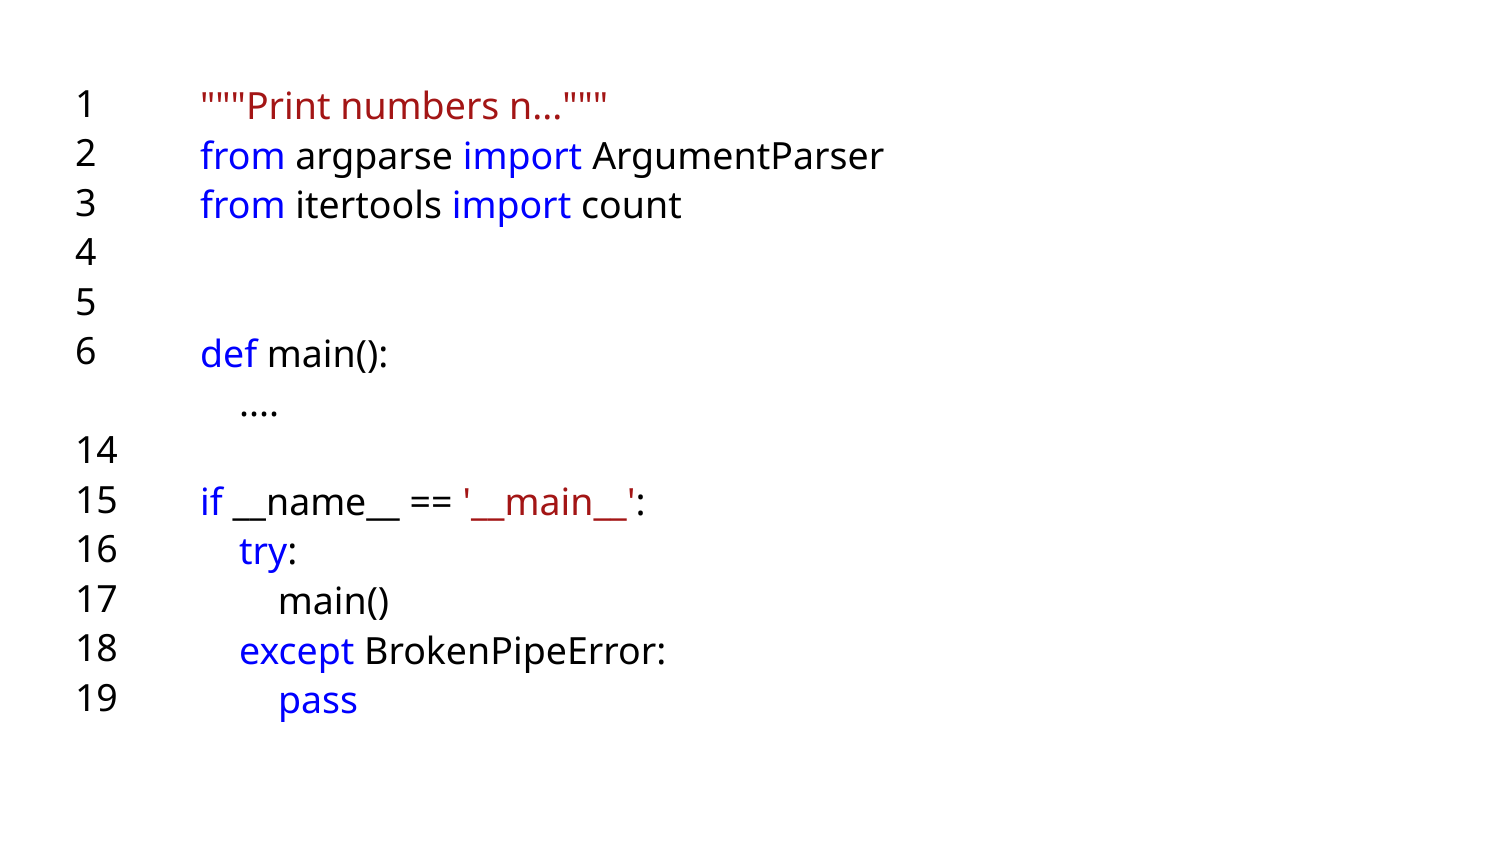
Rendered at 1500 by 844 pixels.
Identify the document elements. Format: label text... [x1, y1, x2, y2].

title """Print numbers n...""" from argparse import ArgumentParser from itertools import count def main(): .... if __name__ == '__main__': try: main() except BrokenPipeError: pass [185, 44, 1469, 799]
text_box 1 2 3 4 5 6 14 15 16 17 18 19 [60, 44, 160, 799]
